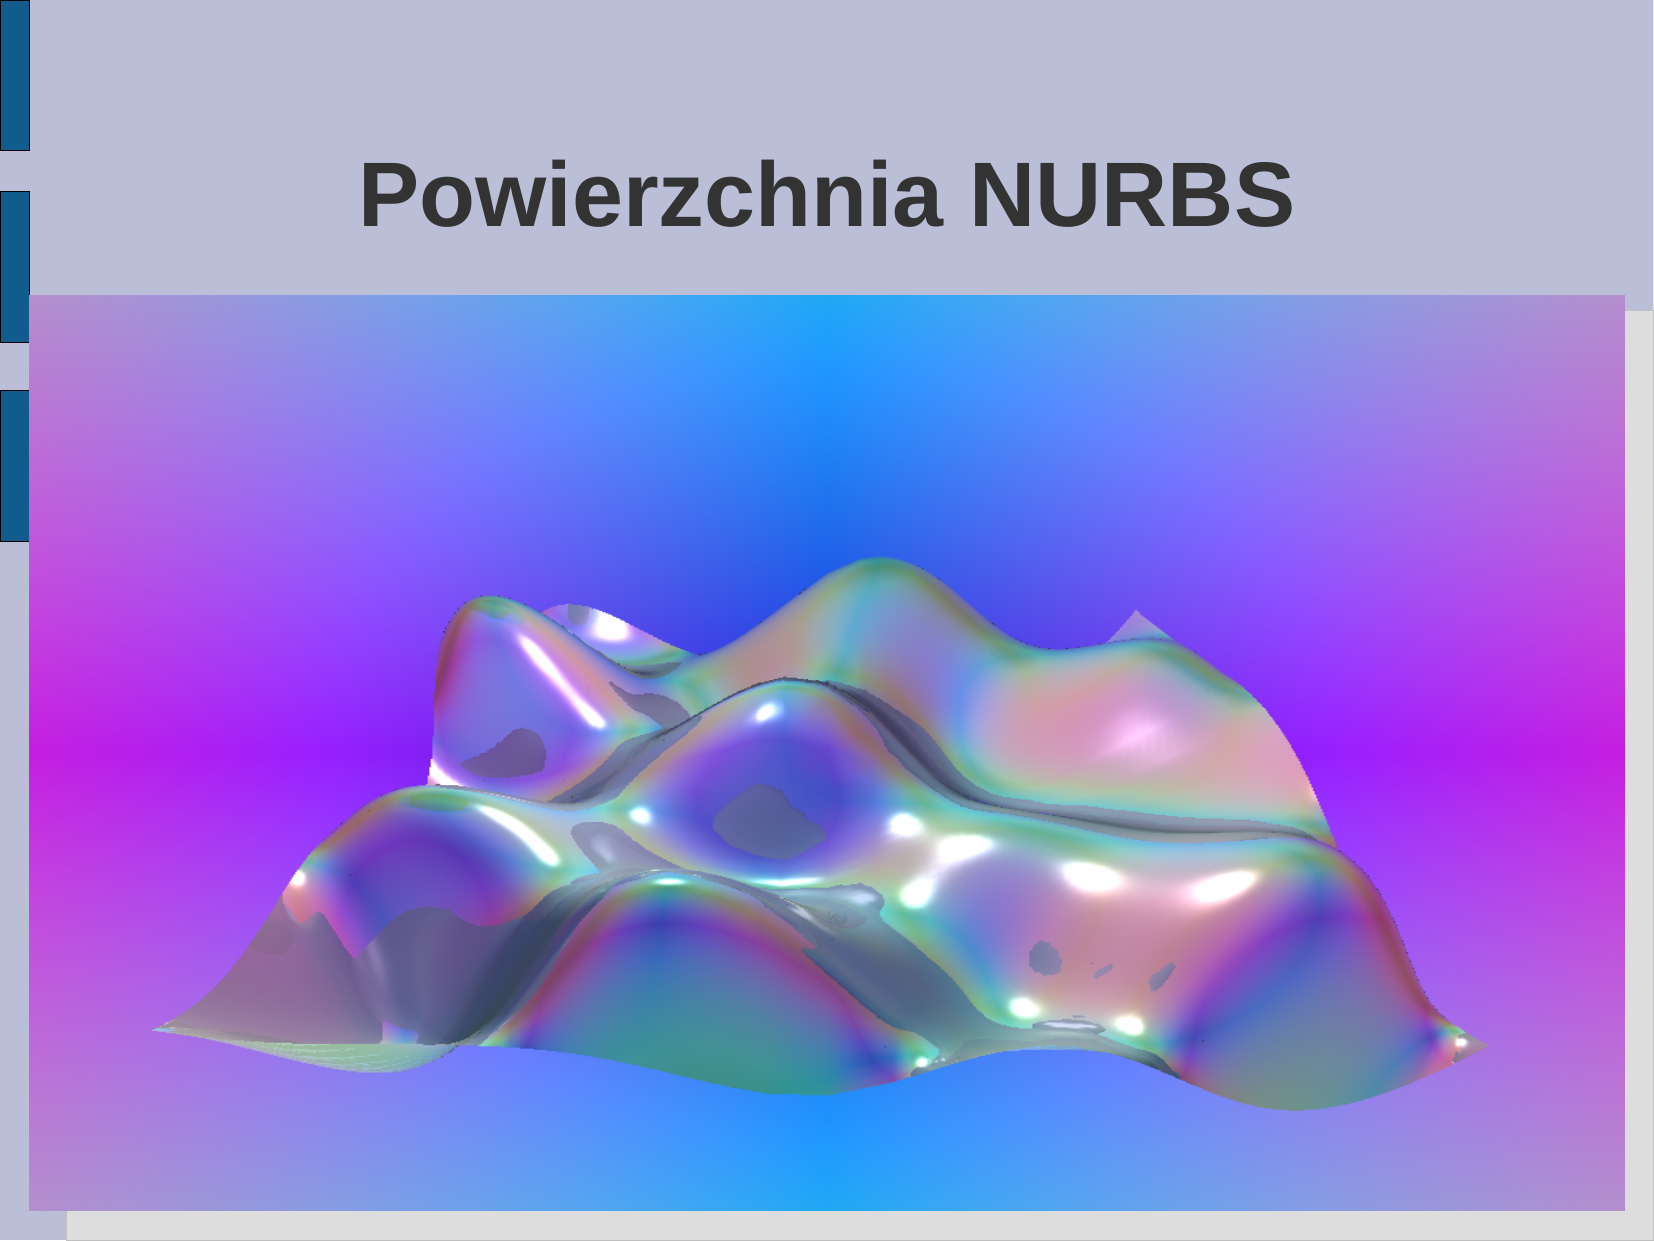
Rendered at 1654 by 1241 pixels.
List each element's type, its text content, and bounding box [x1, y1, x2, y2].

picture [29, 295, 1625, 1211]
title Powierzchnia NURBS [121, 91, 1534, 295]
